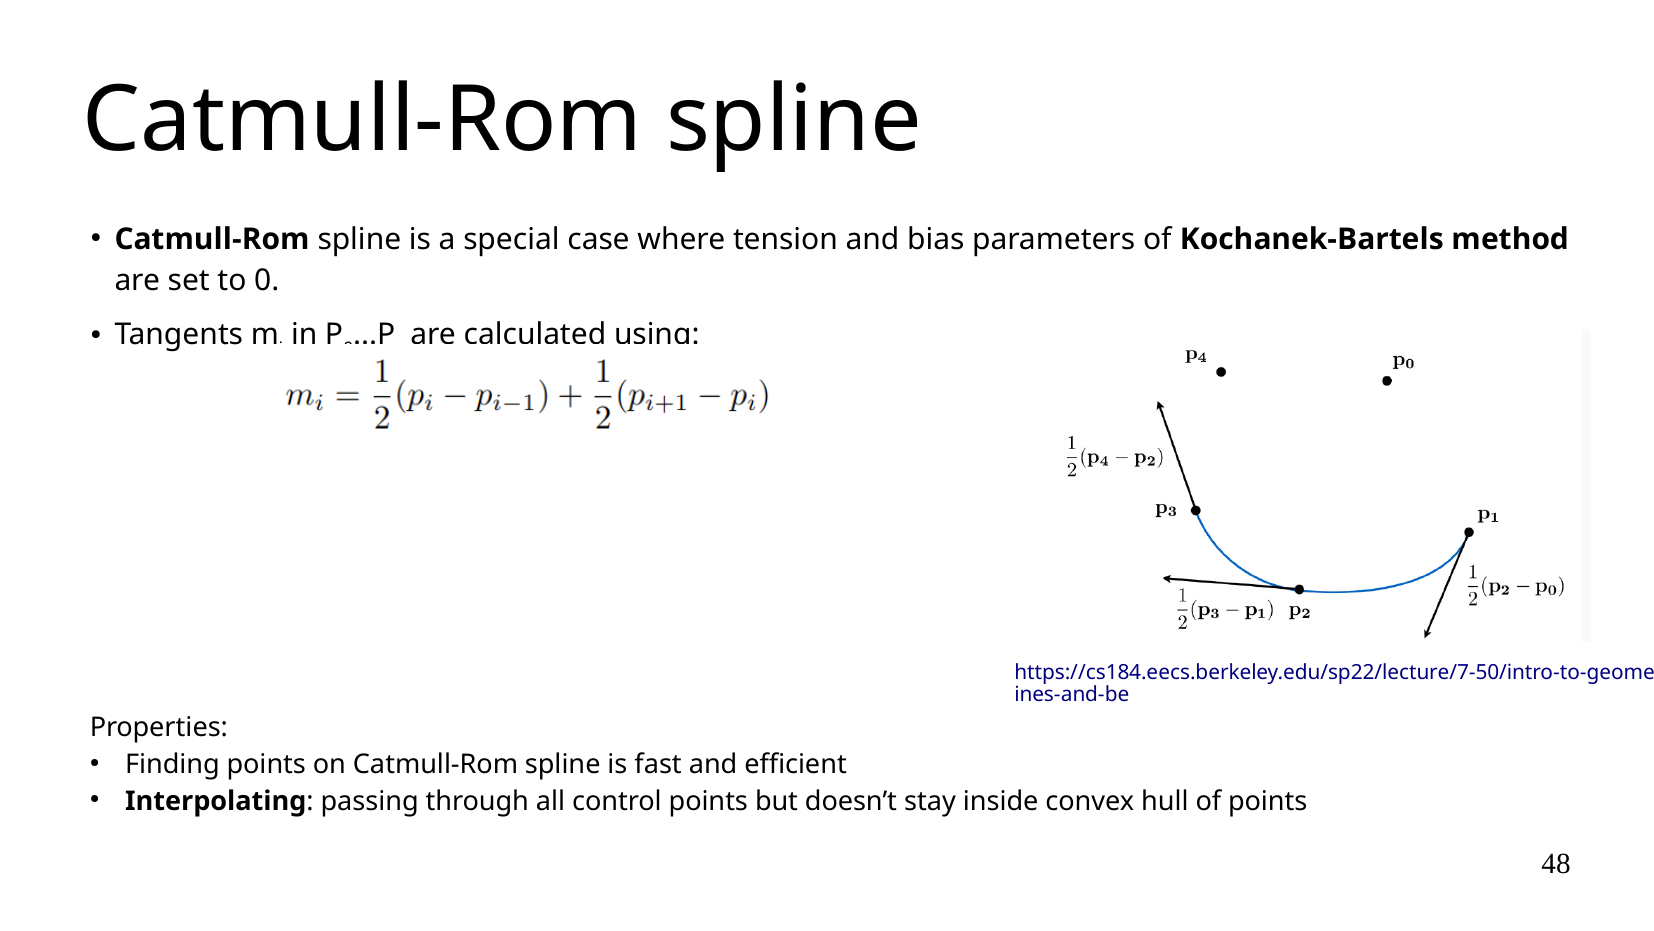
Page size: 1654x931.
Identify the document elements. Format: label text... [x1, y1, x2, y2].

text_box Properties: Finding points on Catmull-Rom spline is fast and efficient Interpolating: passing through all control points but doesn’t stay inside convex hull of points [75, 700, 1444, 856]
picture [276, 344, 781, 436]
title Catmull-Rom spline [82, 37, 1571, 193]
list Catmull-Rom spline is a special case where tension and bias parameters of Kochanek-Bartels method are set to 0. Tangents mi in P0...Pn are calculated using: [82, 217, 1571, 361]
text_box https://cs184.eecs.berkeley.edu/sp22/lecture/7-50/intro-to-geometry-splines-and-be [999, 649, 1654, 691]
picture [1050, 329, 1591, 642]
